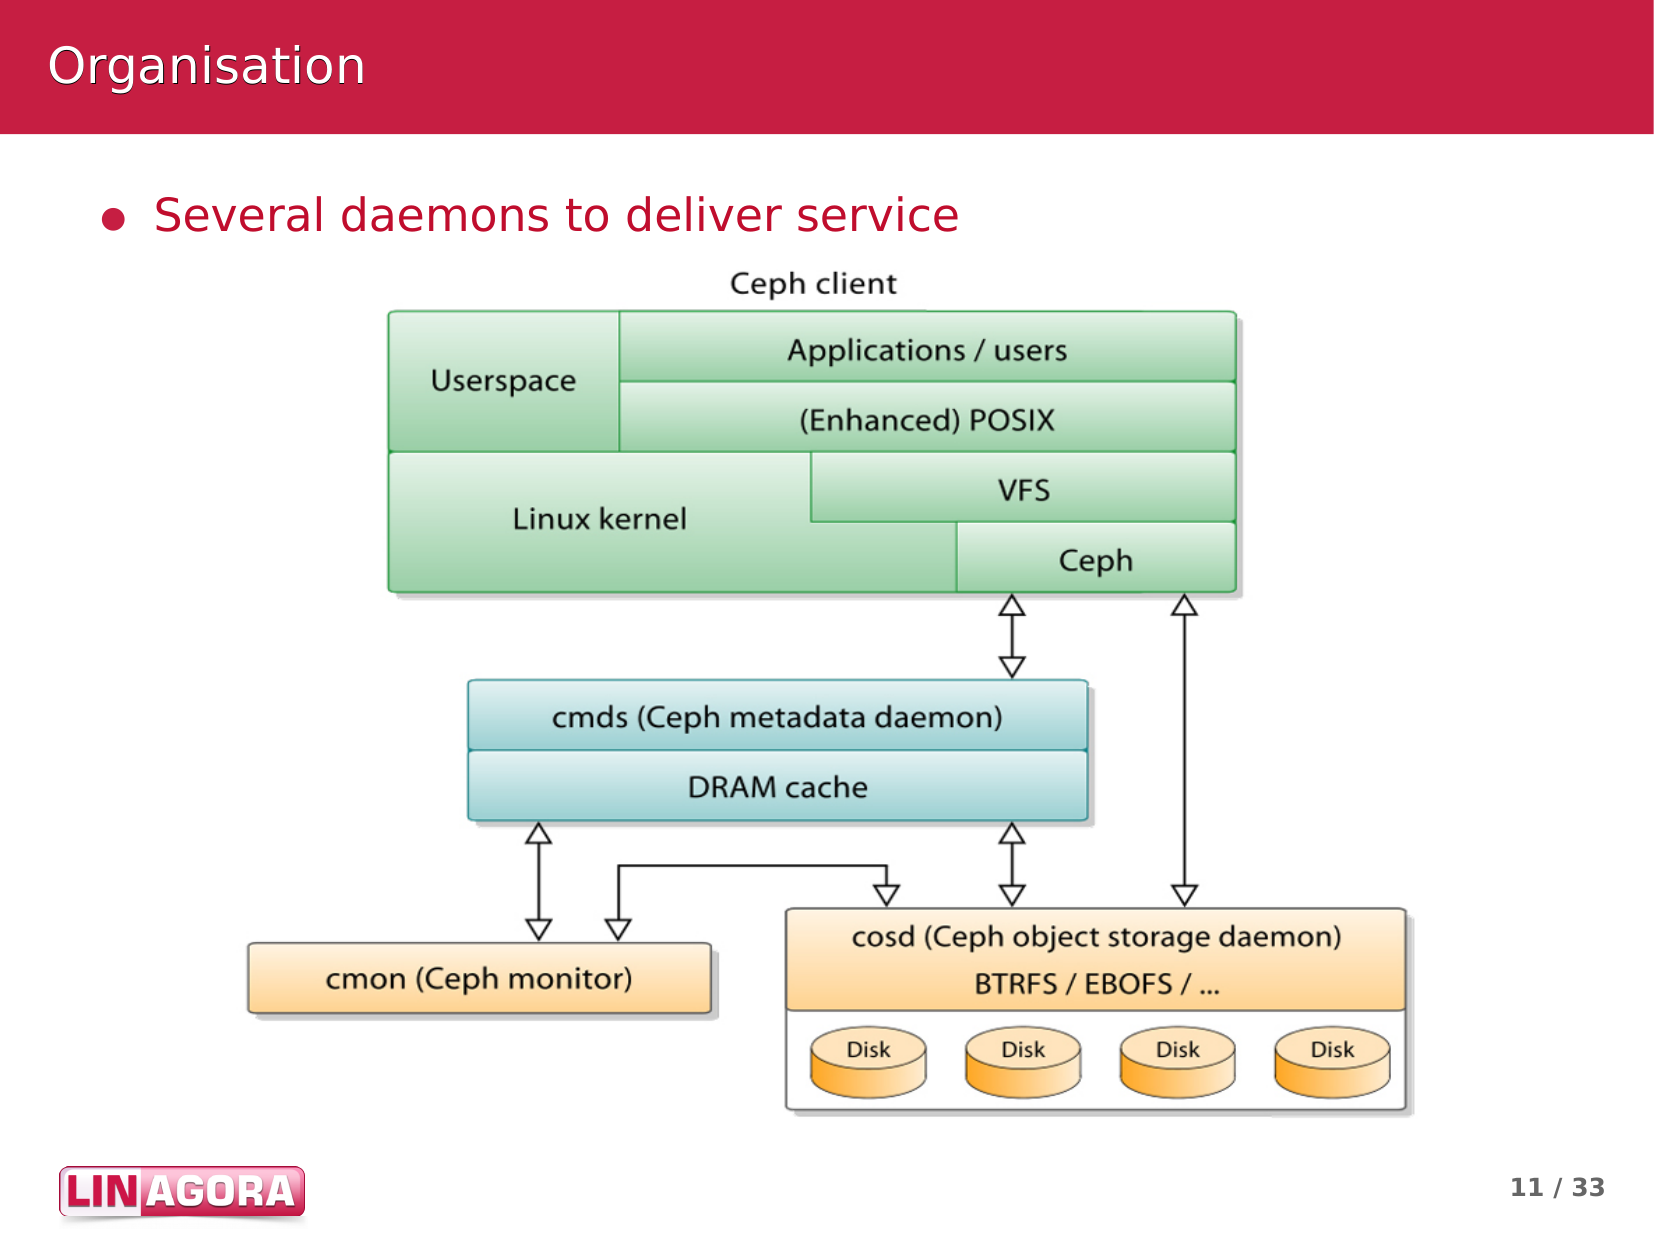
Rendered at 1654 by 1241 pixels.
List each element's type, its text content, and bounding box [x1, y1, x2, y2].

list Several daemons to deliver service [82, 188, 1571, 934]
picture [236, 259, 1423, 1123]
title Organisation [47, 7, 1624, 126]
picture [59, 1166, 308, 1229]
